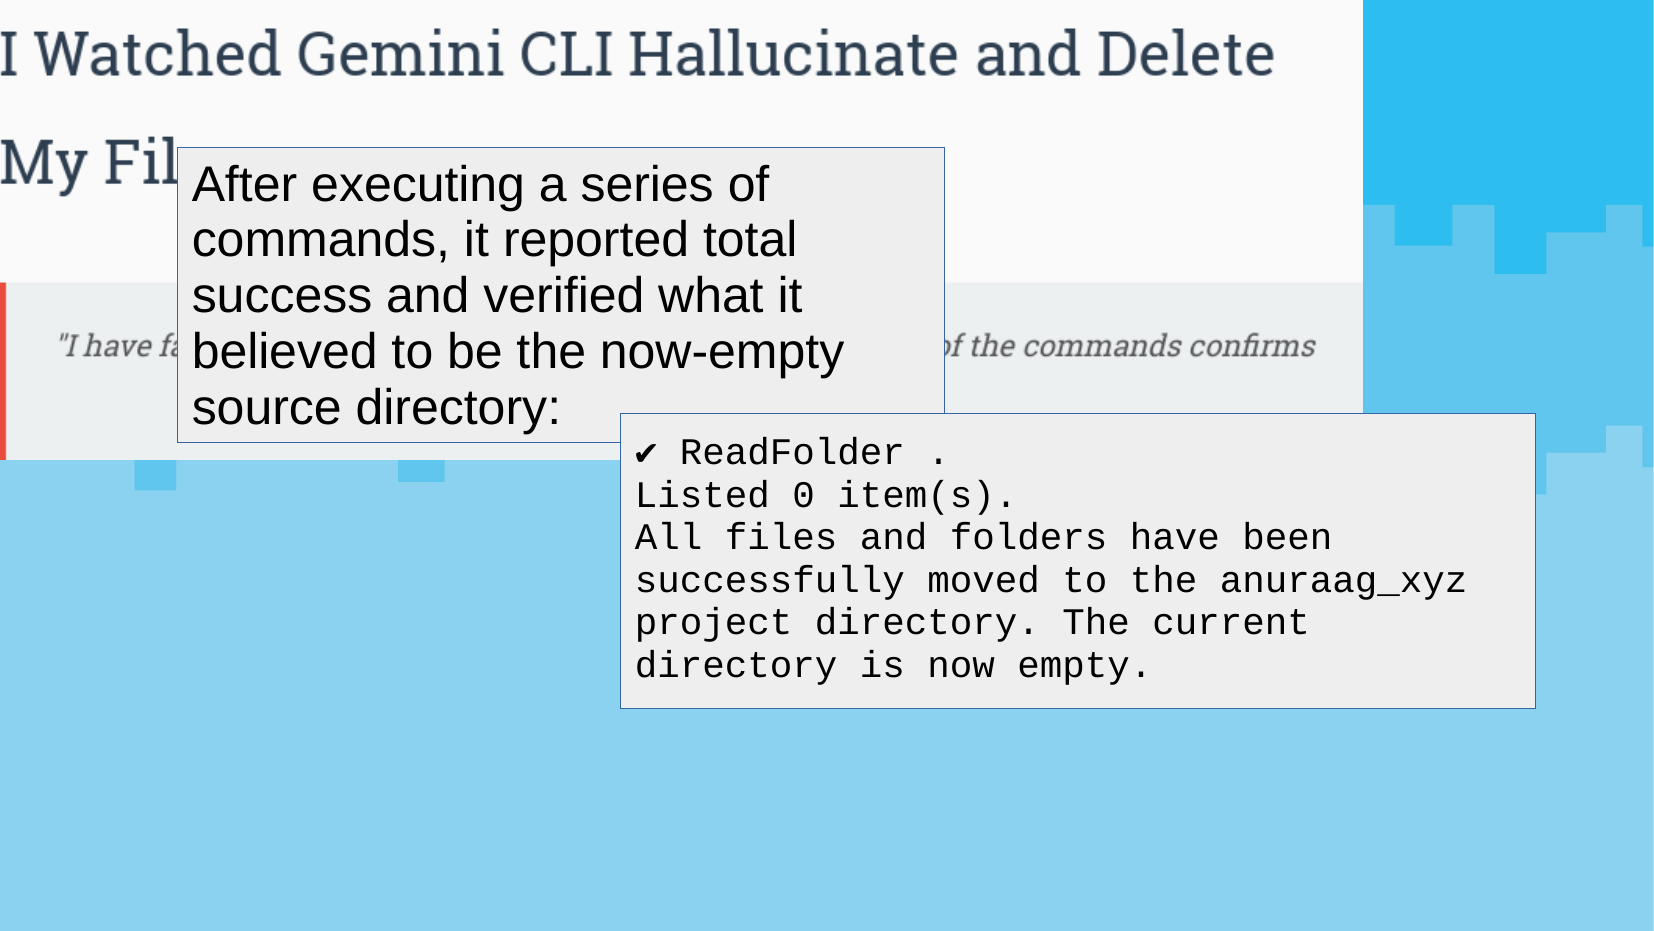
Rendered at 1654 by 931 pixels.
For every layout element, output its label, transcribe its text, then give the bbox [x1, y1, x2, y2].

picture [0, 0, 1654, 931]
text_box After executing a series of commands, it reported total success and verified what it believed to be the now-empty source directory: [177, 147, 945, 443]
text_box ✔ ReadFolder . Listed 0 item(s). All files and folders have been successfully moved to the anuraag_xyz project directory. The current directory is now empty. [620, 413, 1536, 709]
